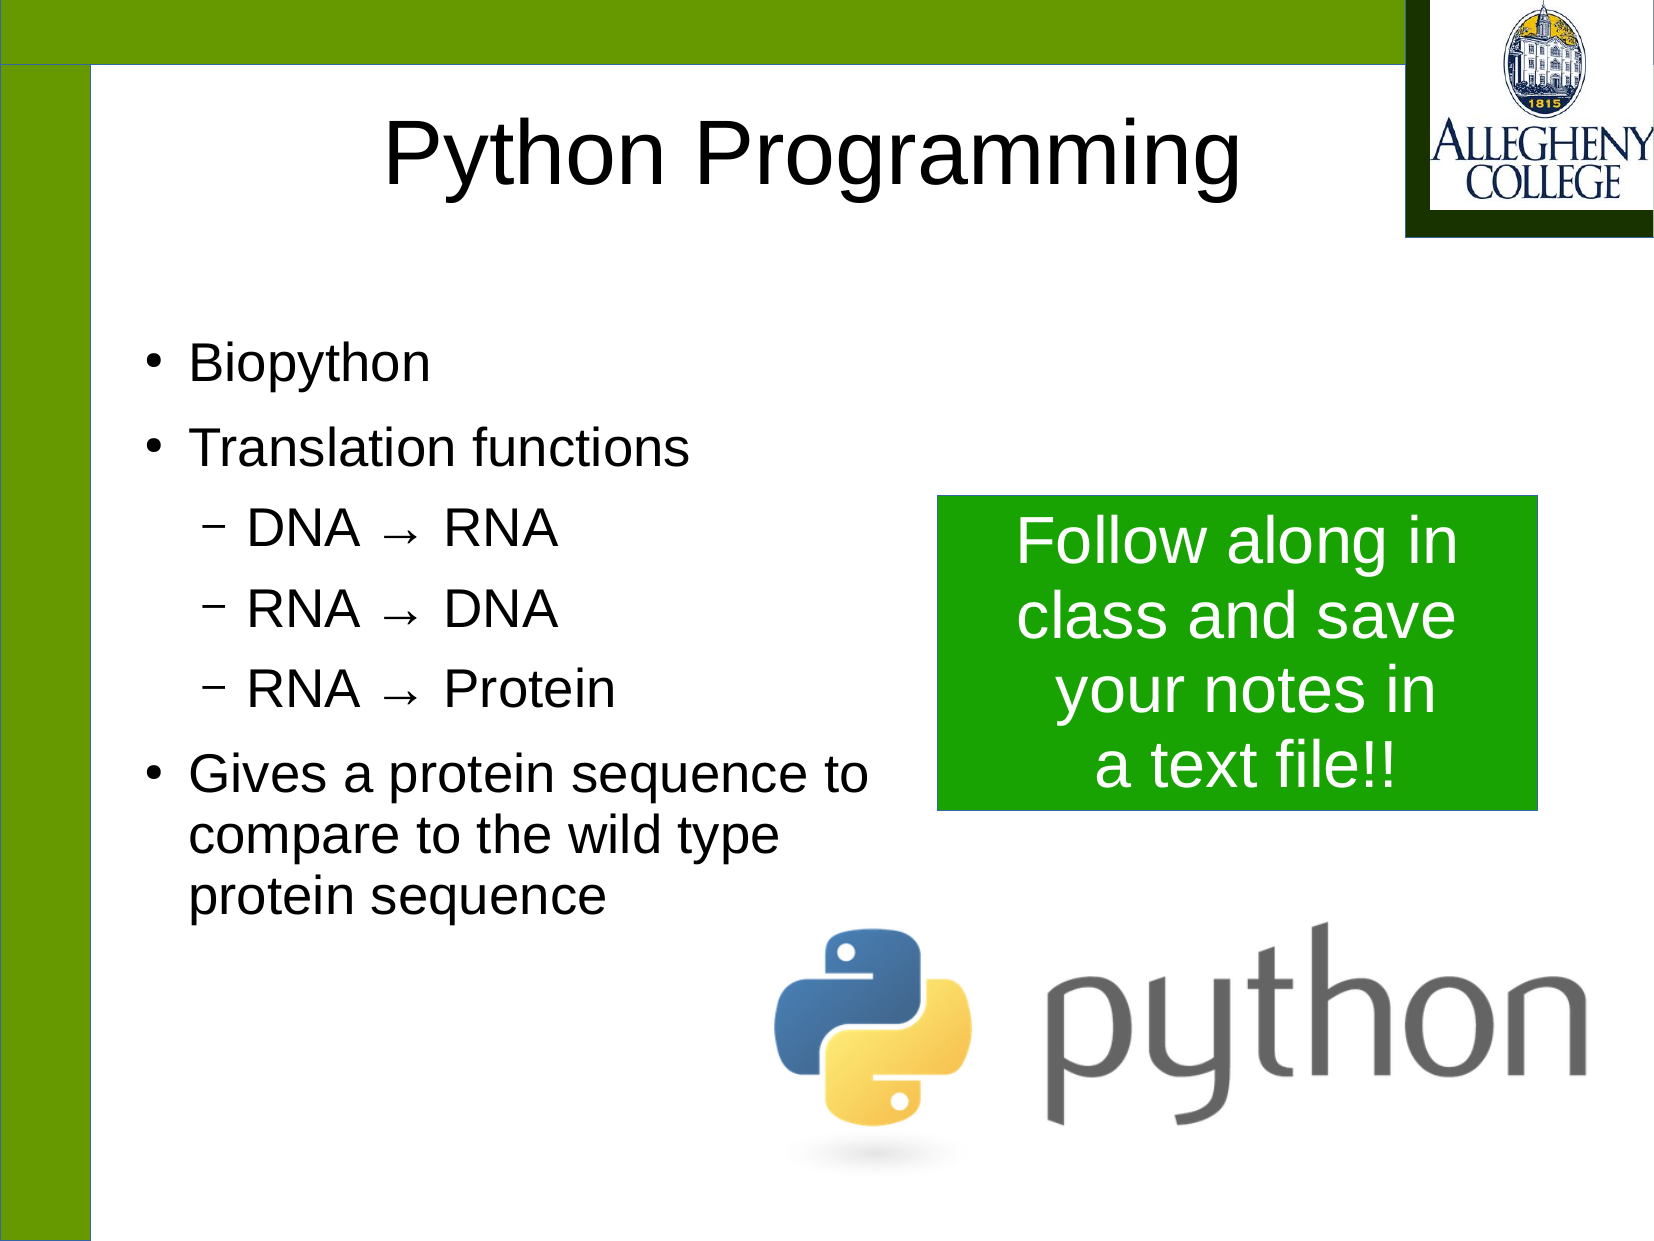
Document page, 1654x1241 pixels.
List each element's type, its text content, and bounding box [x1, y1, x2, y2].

title Python Programming [112, 65, 1515, 257]
picture [1430, 0, 1654, 210]
text_box [0, 0, 1654, 1241]
picture [765, 897, 1611, 1194]
text_box Follow along in class and save your notes in a text file!! [937, 495, 1538, 811]
list Biopython Translation functions DNA → RNA RNA → DNA RNA → Protein Gives a protein sequence to compare to the wild type protein sequence [129, 331, 889, 934]
